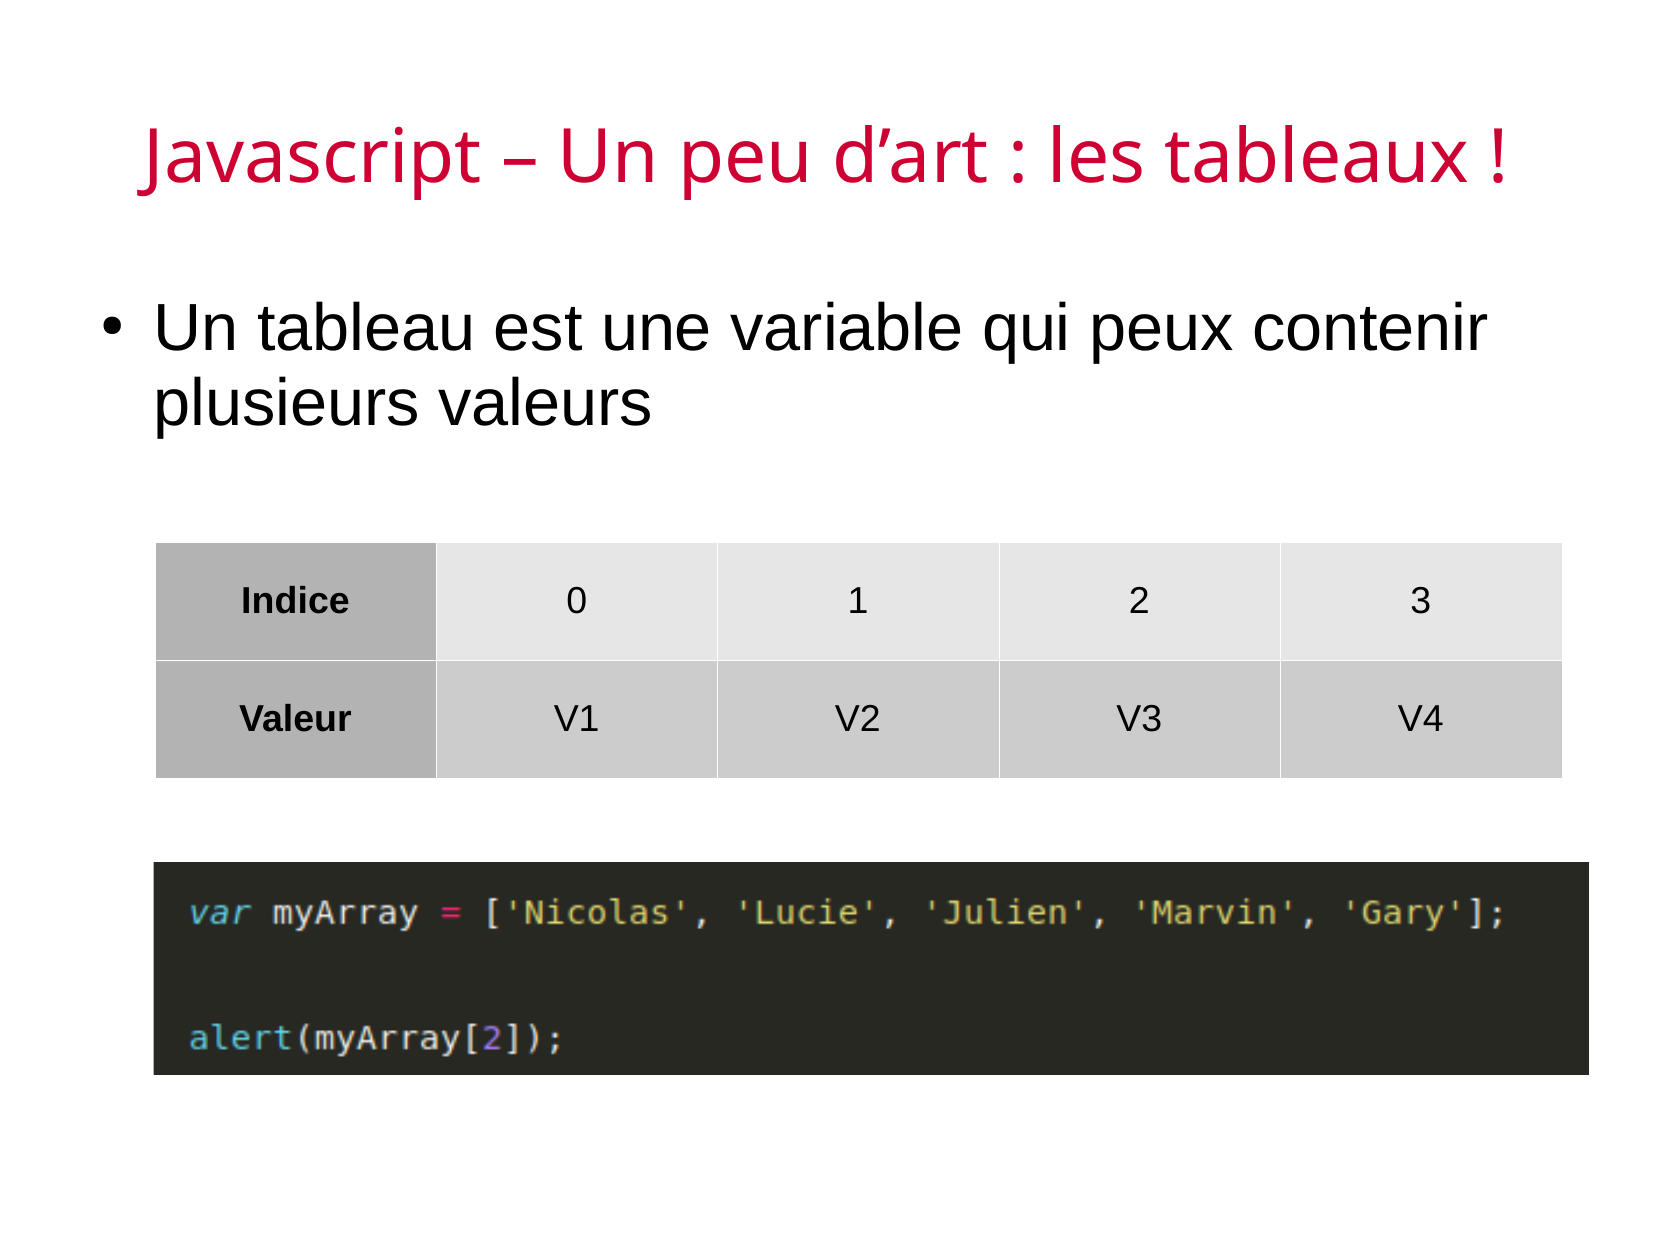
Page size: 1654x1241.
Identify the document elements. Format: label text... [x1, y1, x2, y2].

title Javascript – Un peu d’art : les tableaux ! [82, 49, 1571, 257]
table_header 2 [1000, 543, 1280, 660]
table_header 3 [1281, 543, 1562, 660]
table_cell V4 [1281, 661, 1562, 778]
table_header Indice [156, 543, 436, 660]
picture [153, 862, 1589, 1075]
table_cell V3 [1000, 661, 1280, 778]
table_cell Valeur [156, 661, 436, 778]
list Un tableau est une variable qui peux contenir plusieurs valeurs [82, 290, 1571, 1010]
table_cell V1 [437, 661, 717, 778]
table_header 0 [437, 543, 717, 660]
table_cell V2 [718, 661, 999, 778]
table_header 1 [718, 543, 999, 660]
